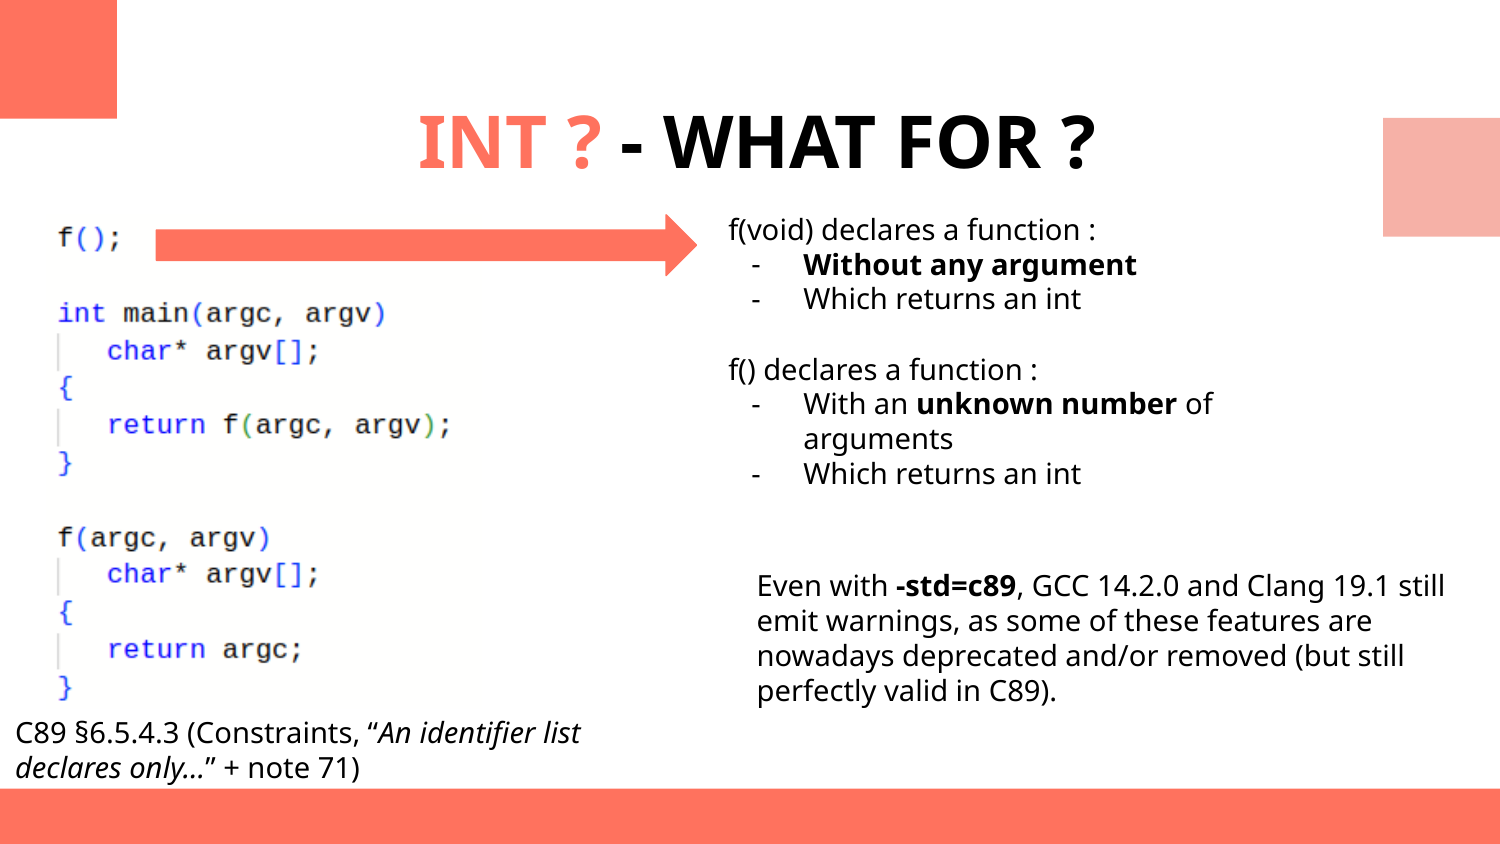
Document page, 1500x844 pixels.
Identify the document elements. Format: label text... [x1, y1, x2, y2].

title INT ? - WHAT FOR ? [105, 102, 1410, 177]
picture [46, 214, 482, 699]
text_box Even with -std=c89, GCC 14.2.0 and Clang 19.1 still emit warnings, as some of these features are nowadays deprecated and/or removed (but still perfectly valid in C89). [741, 552, 1500, 736]
text_box [156, 214, 697, 276]
text_box f(void) declares a function : Without any argument Which returns an int f() declares a function : With an unknown number of arguments Which returns an int [713, 195, 1362, 519]
text_box C89 §6.5.4.3 (Constraints, “An identifier list declares only…” + note 71) [0, 699, 680, 787]
